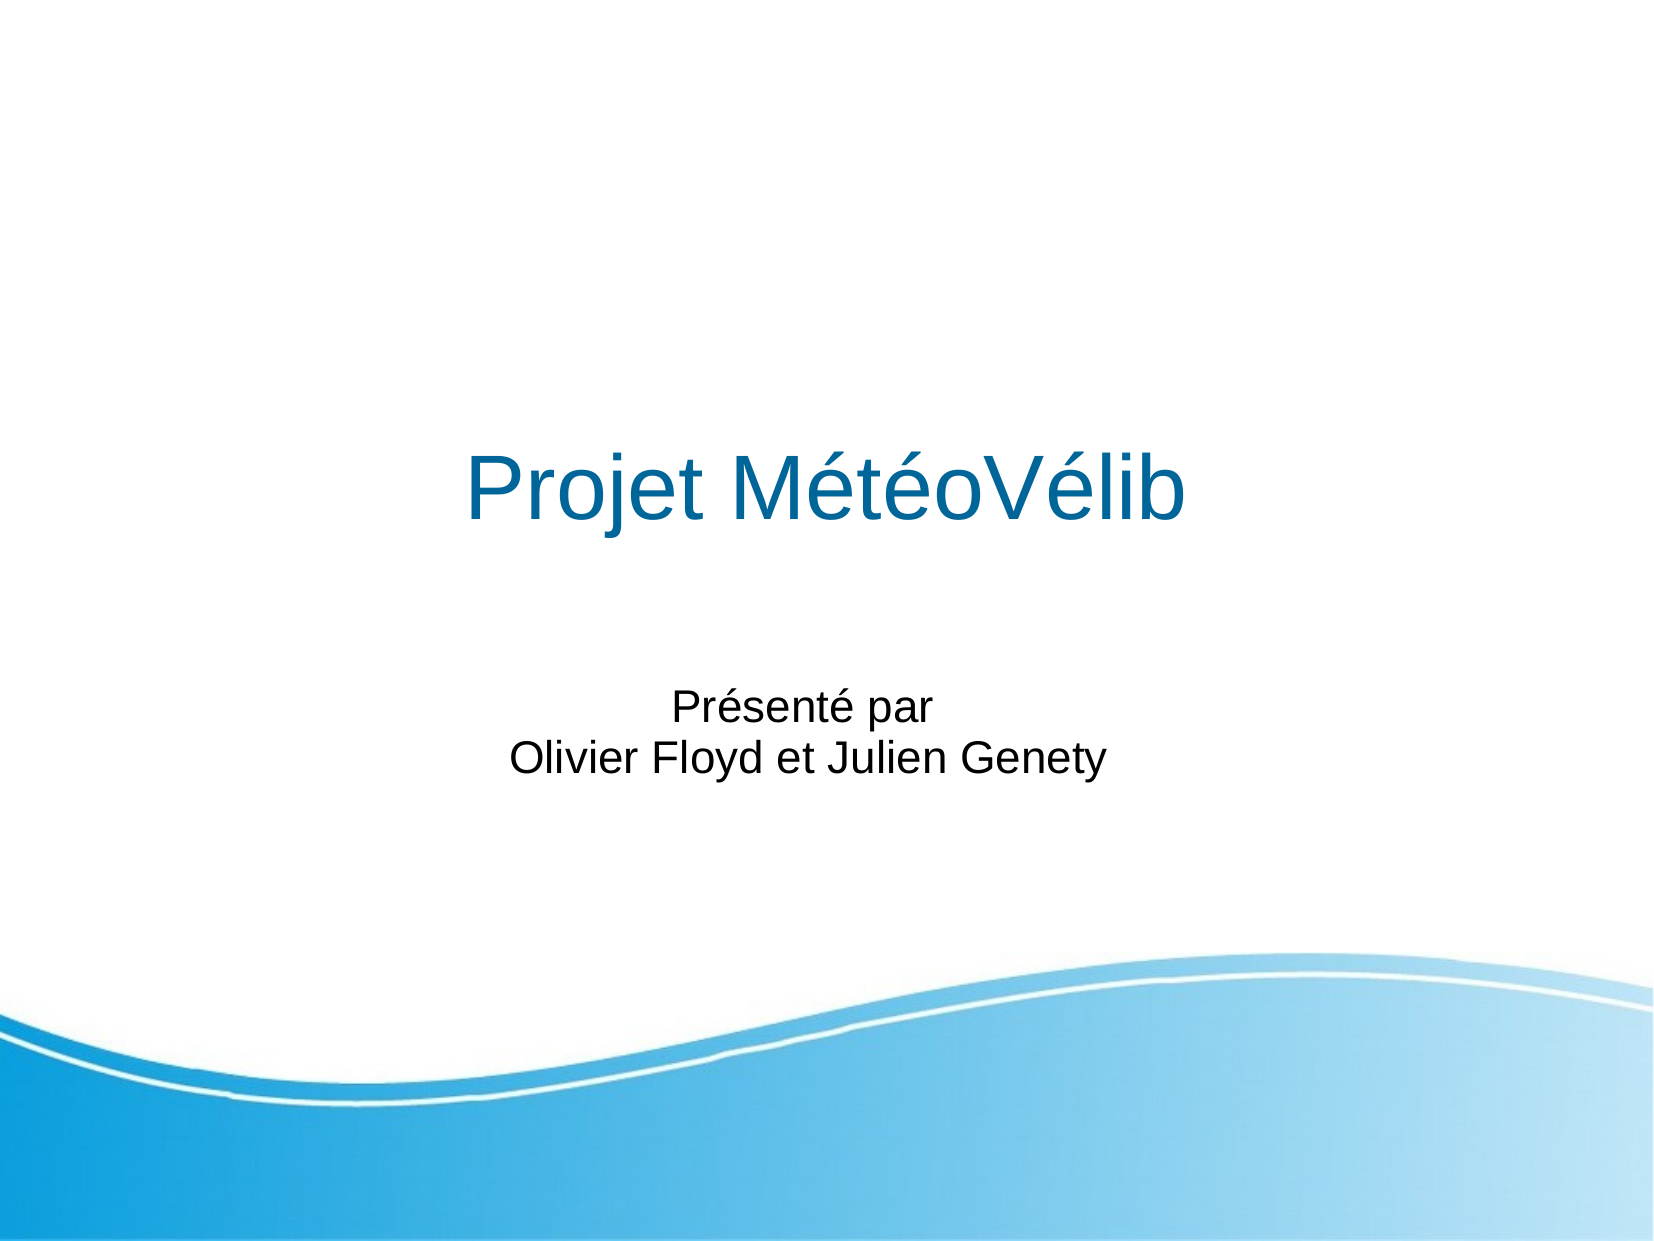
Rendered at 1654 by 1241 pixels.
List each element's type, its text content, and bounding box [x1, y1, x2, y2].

picture [0, 952, 1654, 1241]
text_box Présenté par Olivier Floyd et Julien Genety [377, 673, 1241, 827]
title Projet MétéoVélib [82, 384, 1571, 592]
